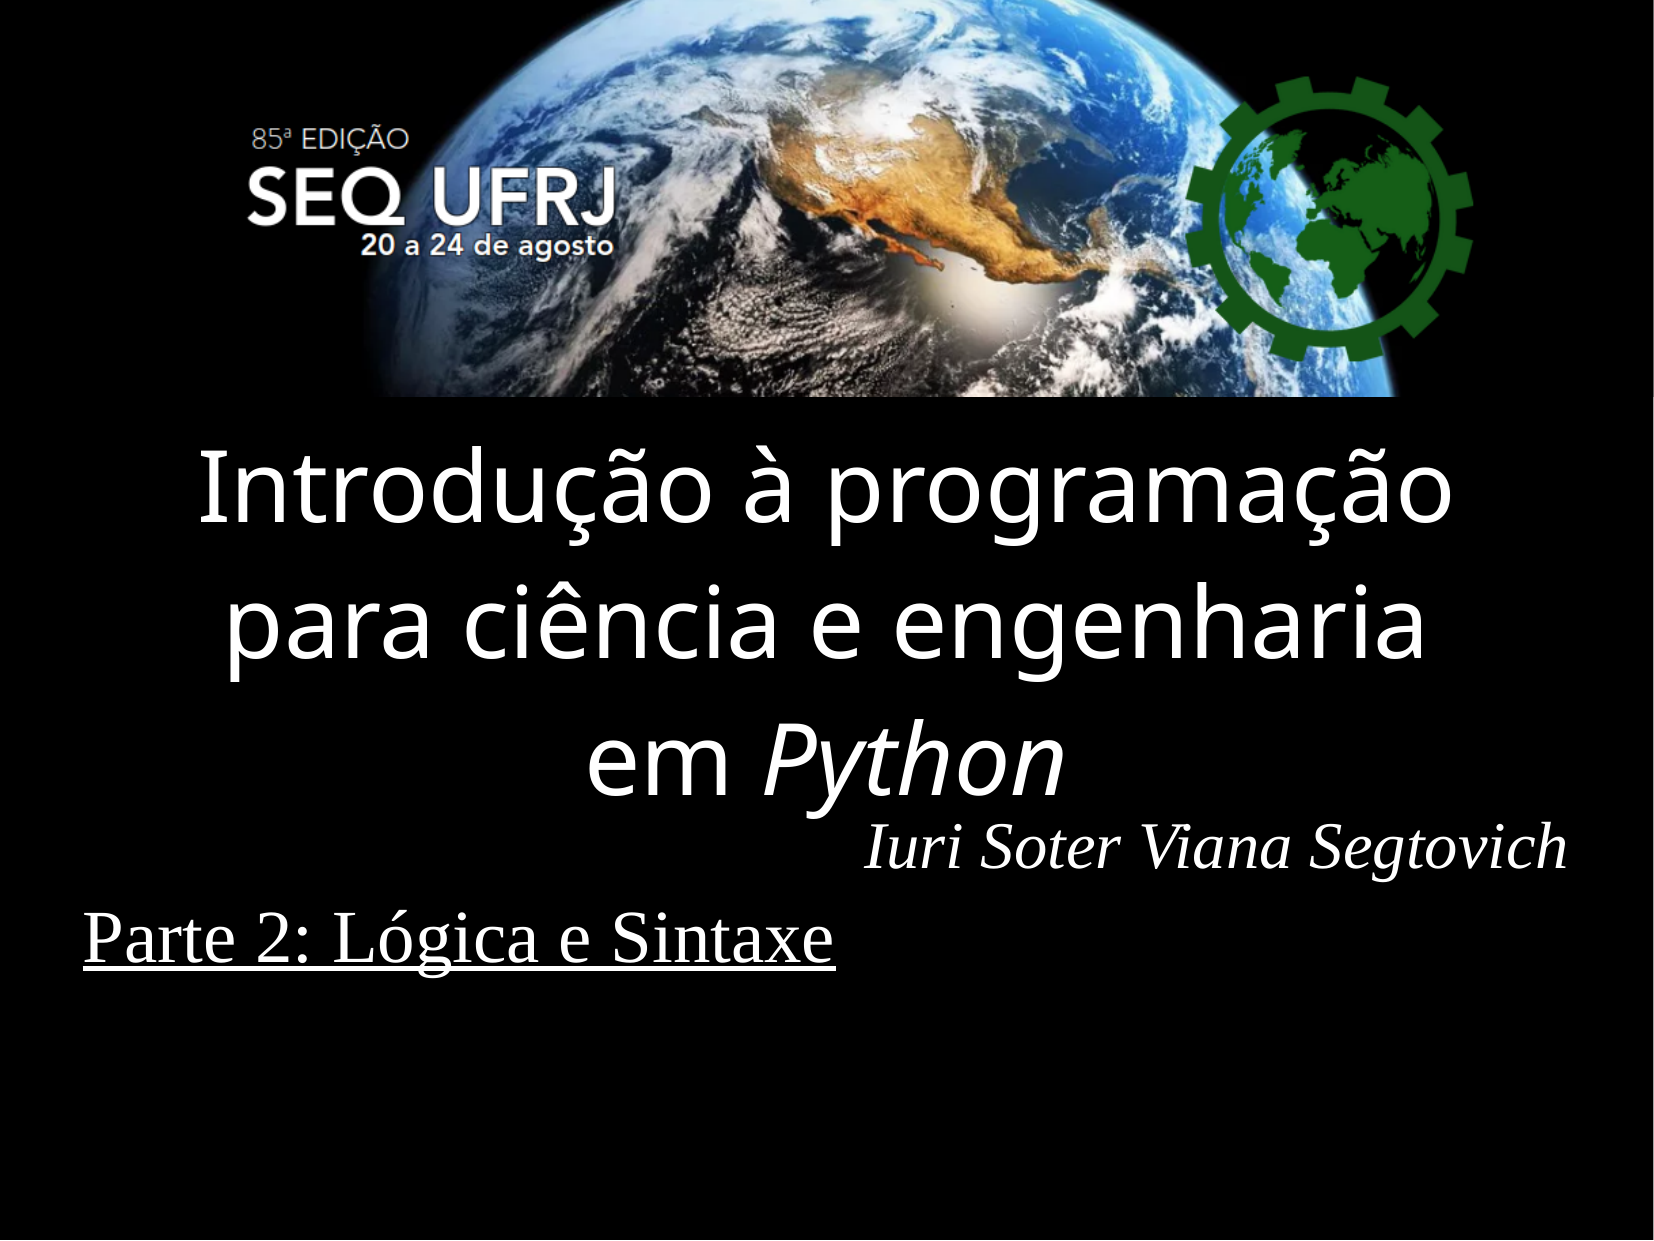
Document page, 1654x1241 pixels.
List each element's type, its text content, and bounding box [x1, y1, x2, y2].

picture [0, 0, 1654, 397]
title Introdução à programação para ciência e engenharia em Python [82, 445, 1571, 795]
list Iuri Soter Viana Segtovich Parte 2: Lógica e Sintaxe [82, 809, 1571, 1241]
